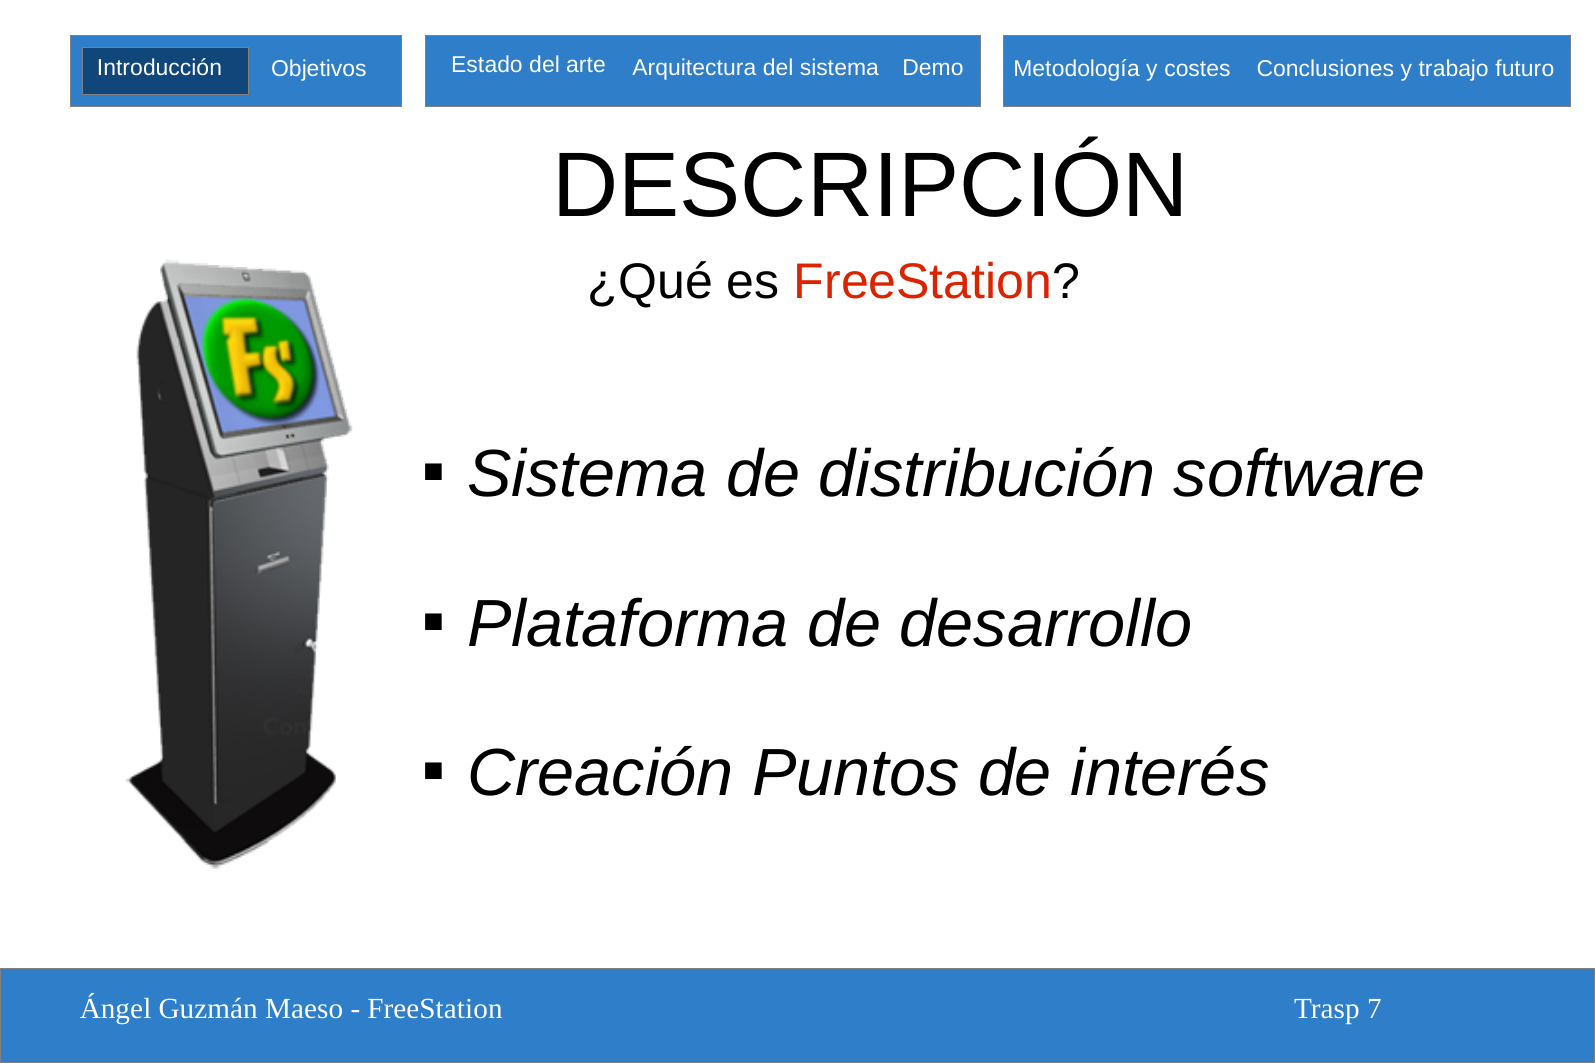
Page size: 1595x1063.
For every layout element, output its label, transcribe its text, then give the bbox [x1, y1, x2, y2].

title Estado del arte [413, 41, 644, 89]
picture [76, 257, 401, 875]
title Arquitectura del sistema [625, 41, 886, 94]
text_box [425, 88, 981, 107]
title Objetivos [236, 36, 402, 101]
title DESCRIPCIÓN [153, 128, 1589, 240]
text_box ¿Qué es FreeStation? [344, 239, 1323, 323]
title Metodología y costes [981, 36, 1228, 101]
title Introducción [70, 35, 249, 100]
text_box [1003, 101, 1571, 107]
text_box [425, 35, 981, 47]
text_box [70, 100, 402, 107]
title Demo [868, 47, 999, 88]
text_box Sistema de distribución software Plataforma de desarrollo Creación Puntos de interés [413, 436, 1512, 810]
title Conclusiones y trabajo futuro [1228, 36, 1583, 101]
